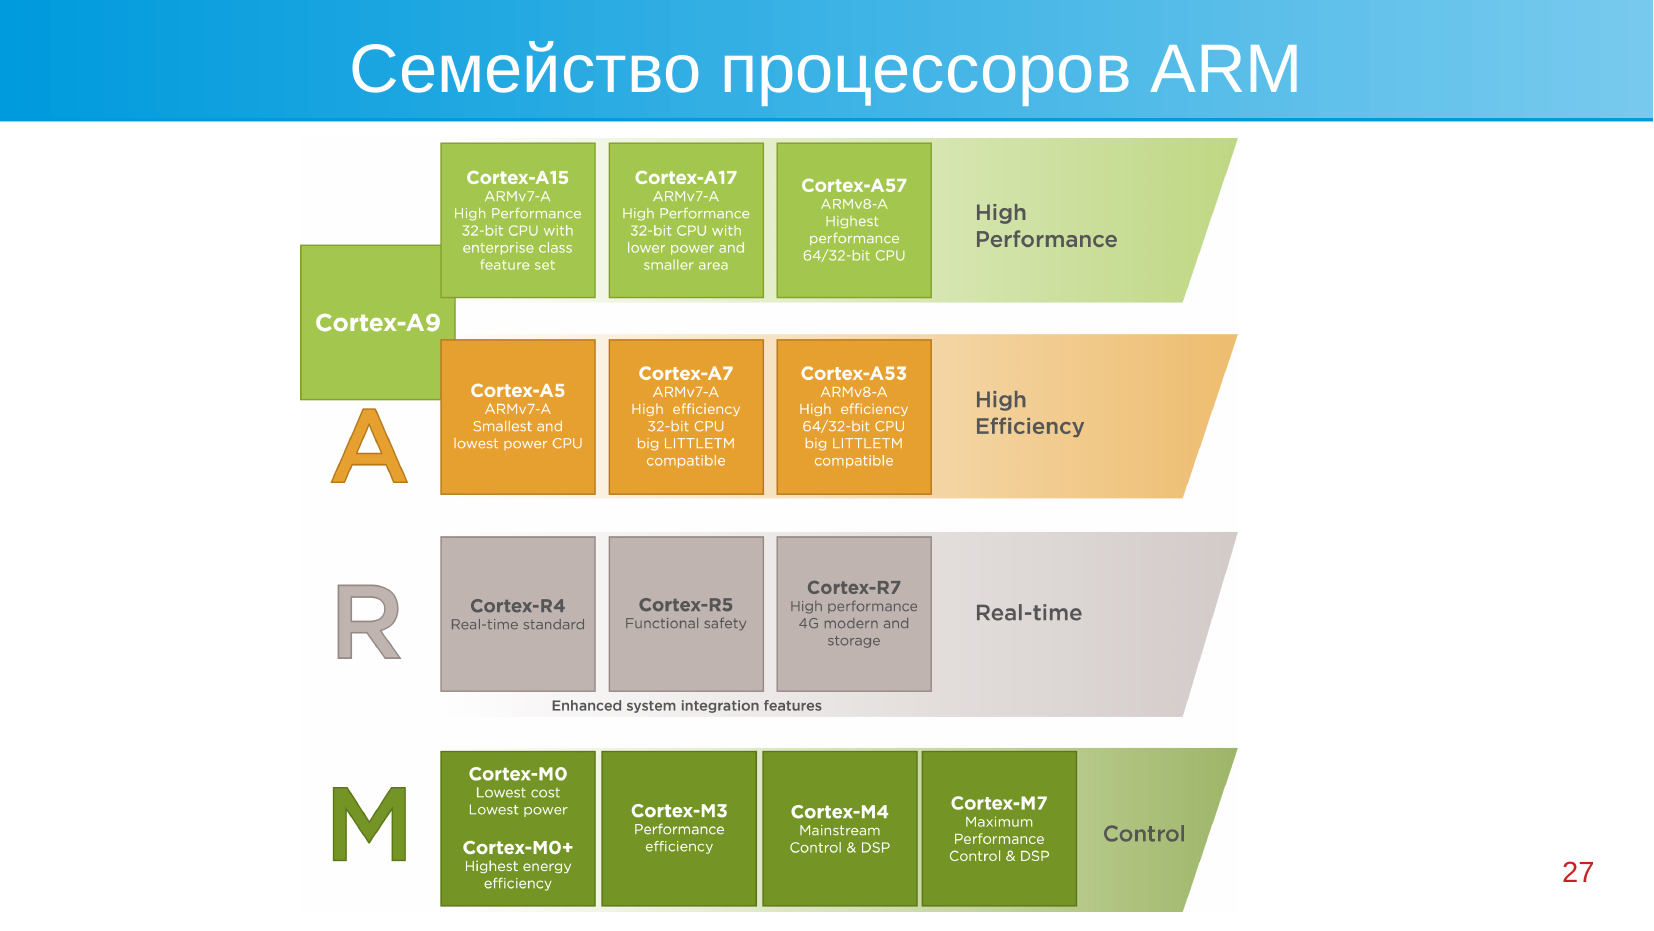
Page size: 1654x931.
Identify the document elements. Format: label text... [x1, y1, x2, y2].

picture [300, 138, 1238, 912]
title Семейство процессоров ARM [59, 29, 1595, 108]
